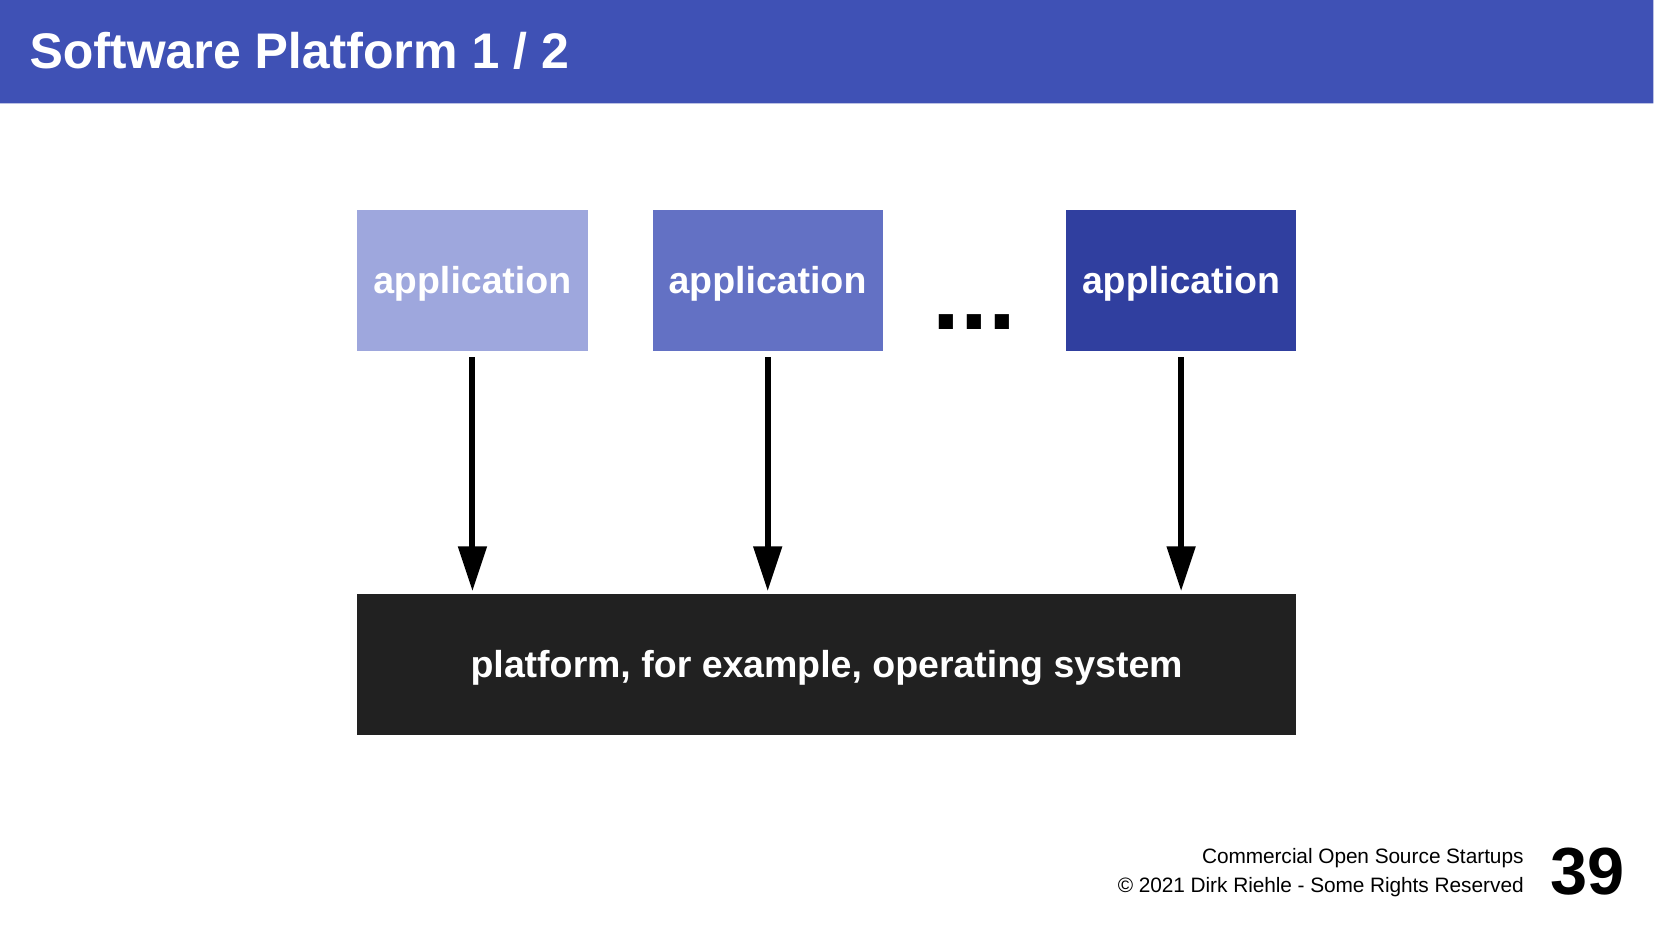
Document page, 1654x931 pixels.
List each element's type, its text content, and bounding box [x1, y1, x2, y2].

text_box ... [885, 206, 1063, 384]
text_box platform, for example, operating system [354, 590, 1300, 739]
text_box application [649, 206, 886, 355]
text_box application [354, 206, 591, 355]
text_box application [1062, 206, 1300, 355]
title Software Platform 1 / 2 [0, 0, 1654, 104]
